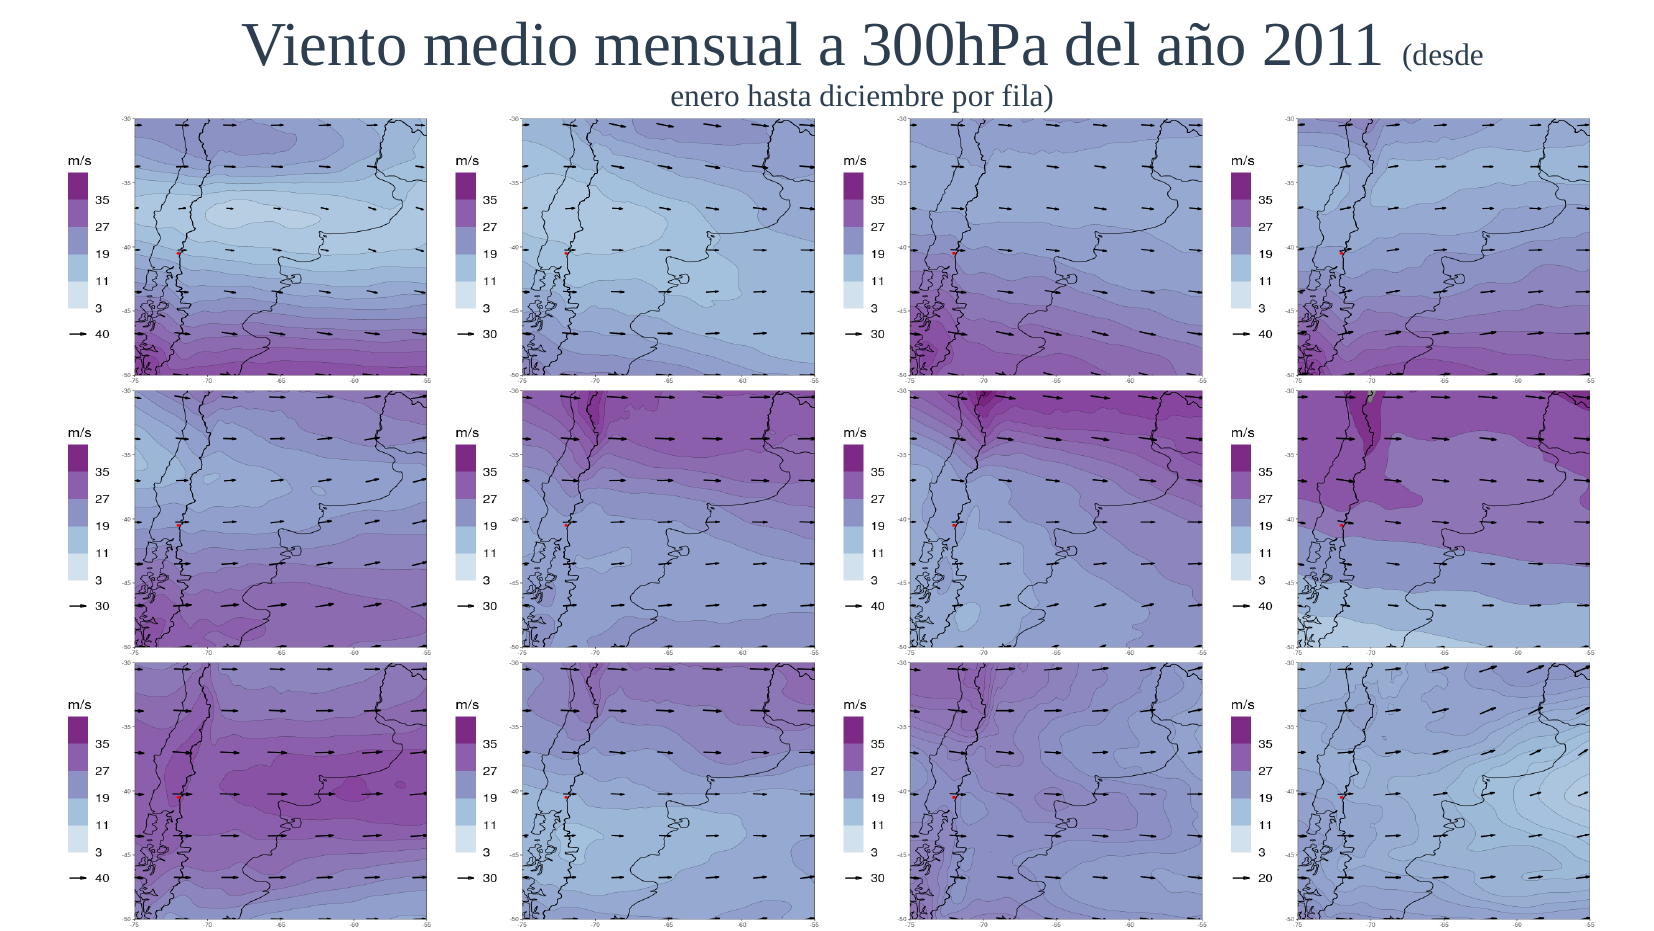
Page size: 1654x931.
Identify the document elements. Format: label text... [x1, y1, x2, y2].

text_box Viento medio mensual a 300hPa del año 2011 (desde enero hasta diciembre por fila) [225, 7, 1501, 115]
picture [51, 115, 1602, 931]
